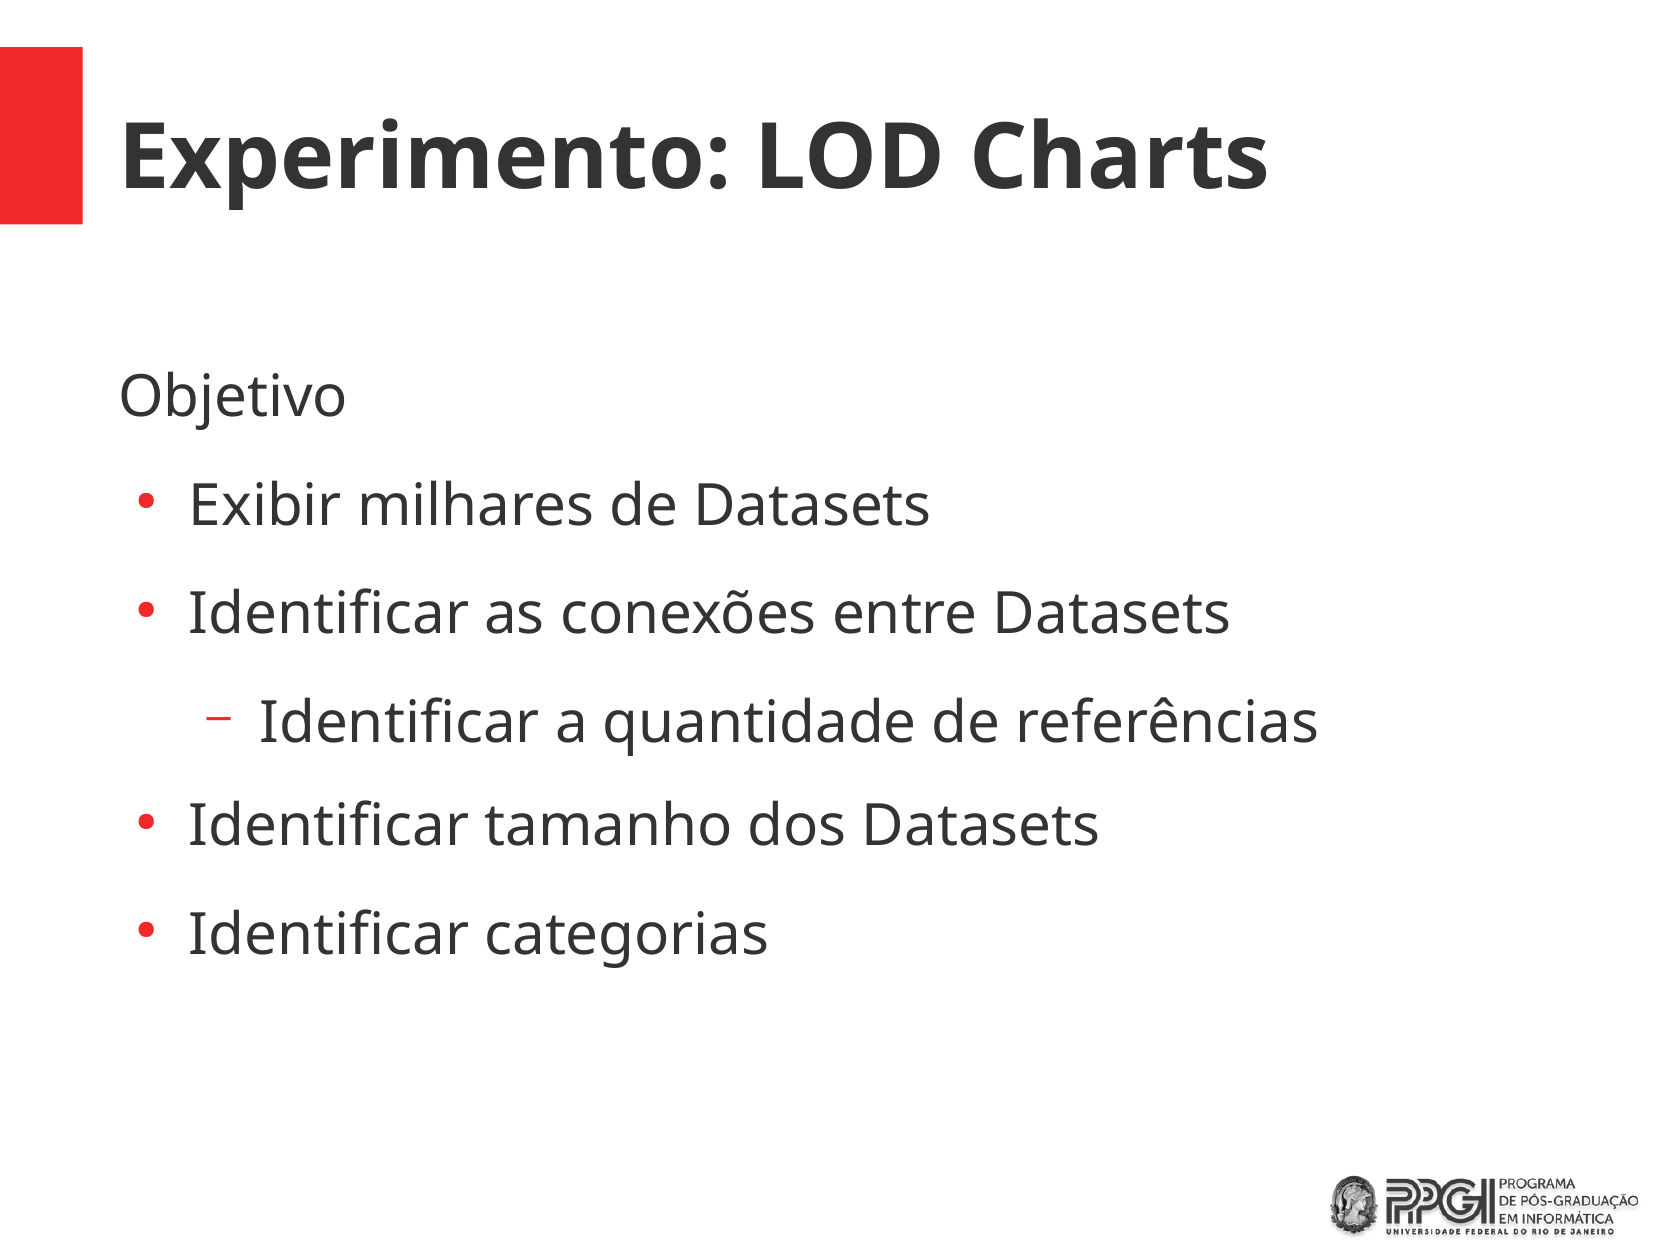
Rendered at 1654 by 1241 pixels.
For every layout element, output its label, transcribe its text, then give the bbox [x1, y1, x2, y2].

list Objetivo Exibir milhares de Datasets Identificar as conexões entre Datasets Identificar a quantidade de referências Identificar tamanho dos Datasets Identificar categorias [118, 354, 1536, 1074]
title Experimento: LOD Charts [118, 49, 1571, 257]
